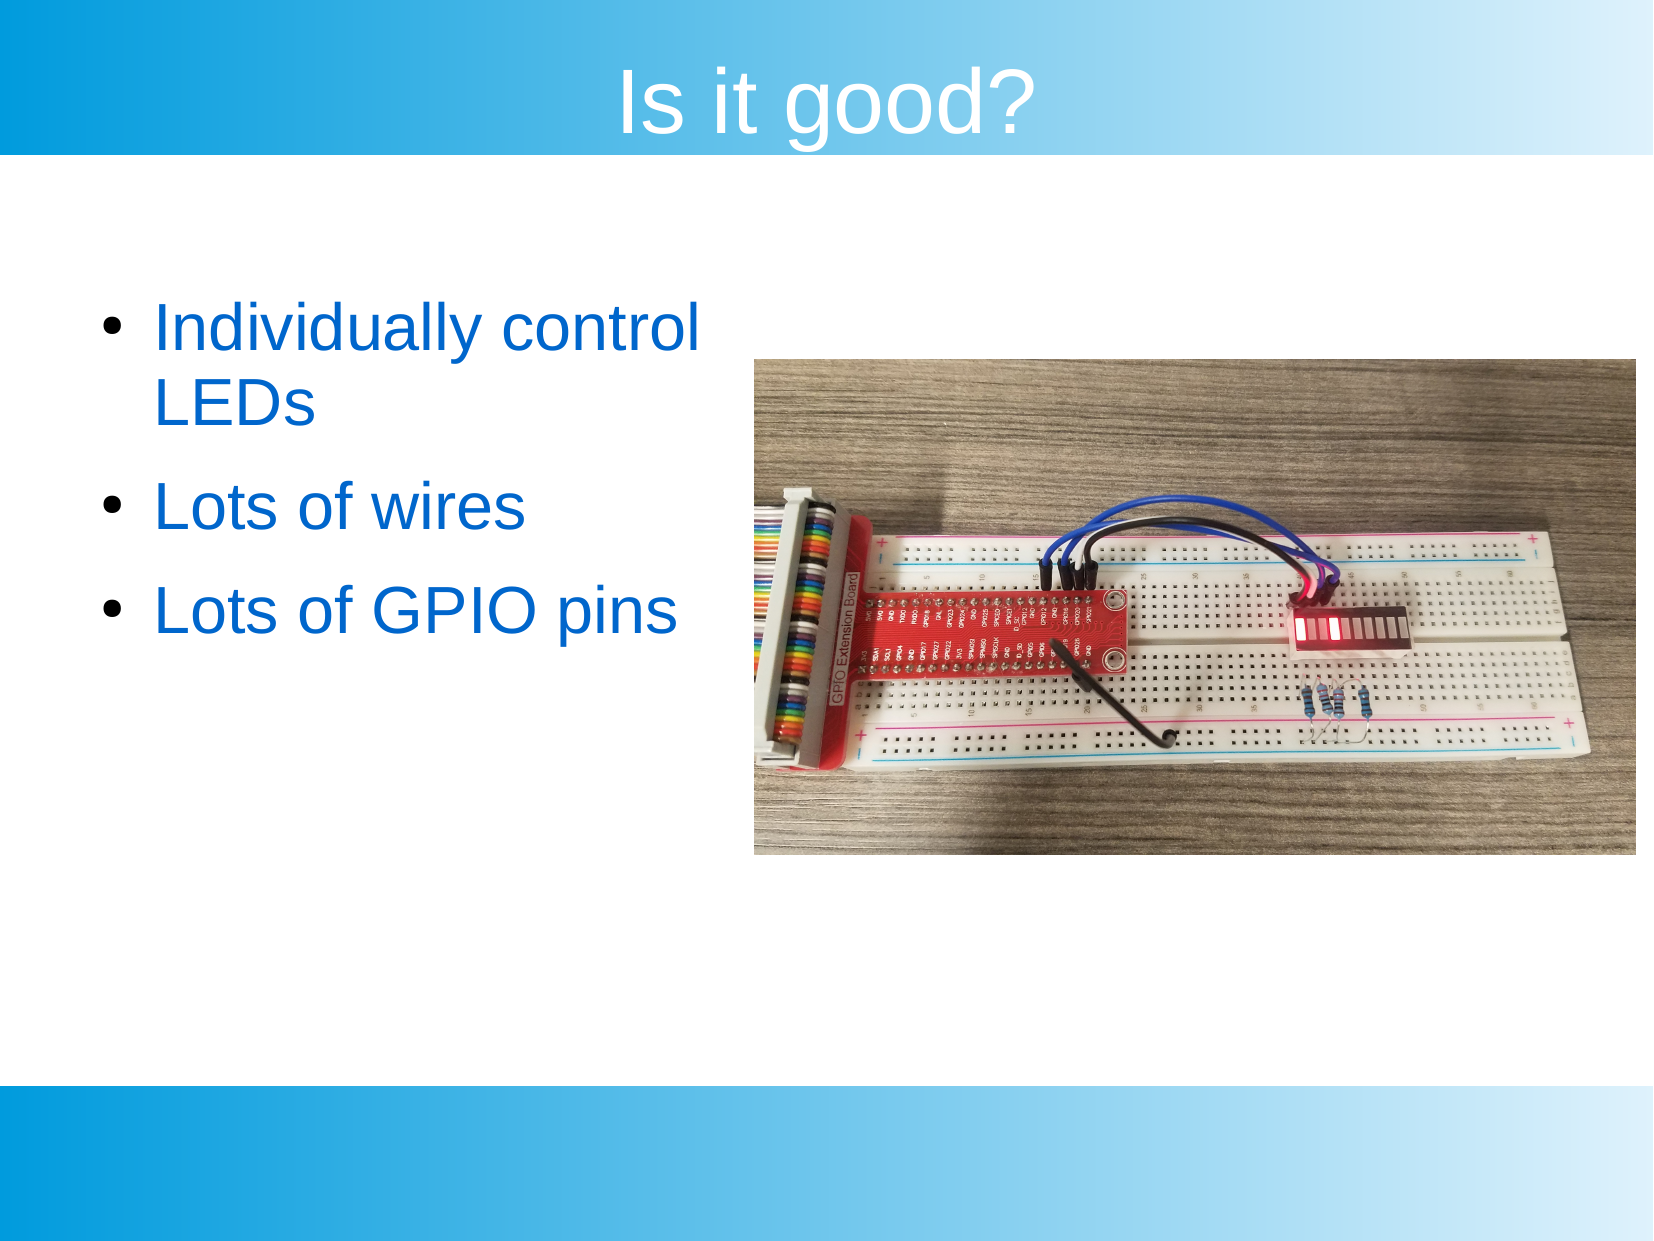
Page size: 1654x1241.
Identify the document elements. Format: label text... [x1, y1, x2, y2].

picture [754, 359, 1636, 856]
list Individually control LEDs Lots of wires Lots of GPIO pins [82, 290, 856, 1010]
title Is it good? [82, 49, 1571, 155]
